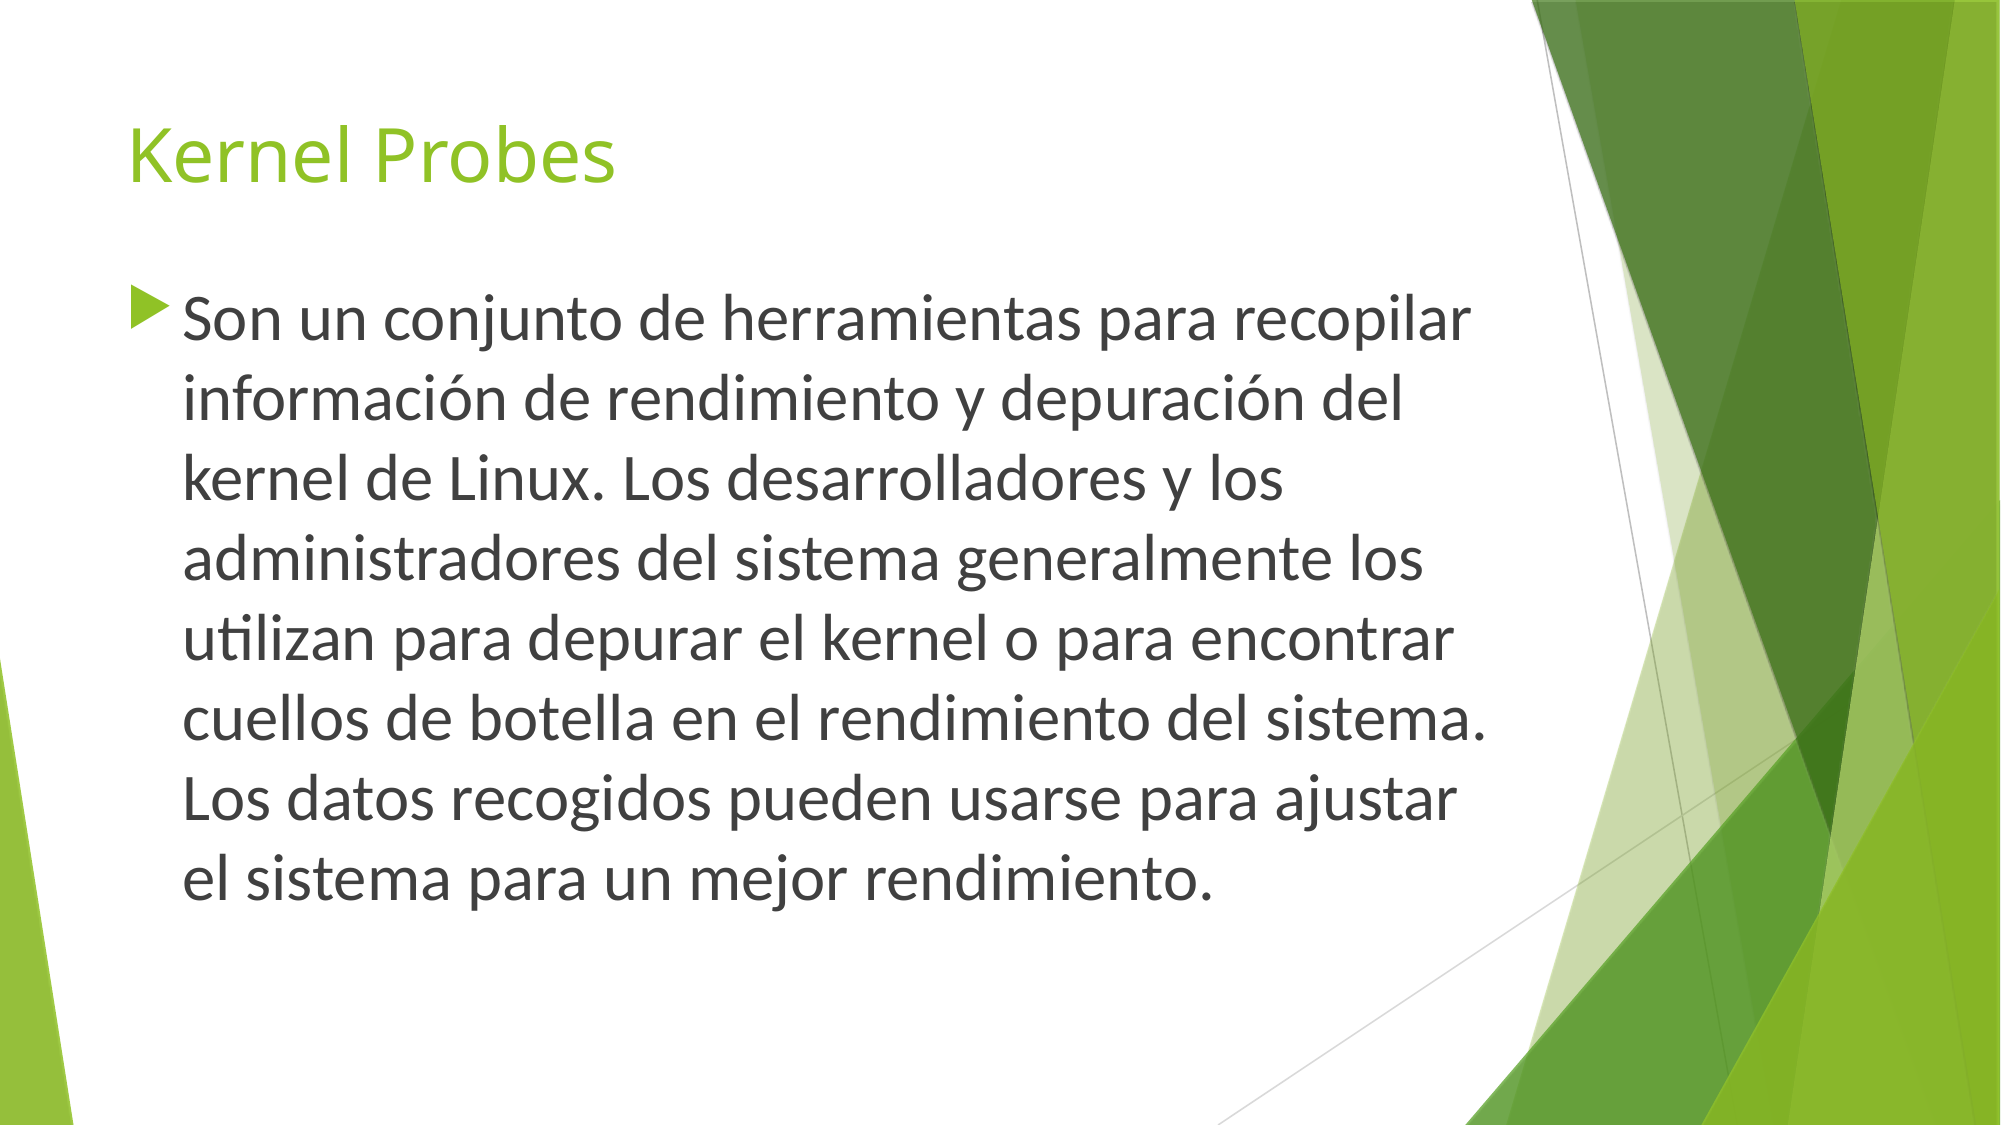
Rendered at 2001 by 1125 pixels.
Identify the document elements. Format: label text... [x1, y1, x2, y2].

title Kernel Probes [111, 99, 1522, 209]
list Son un conjunto de herramientas para recopilar información de rendimiento y depuración del kernel de Linux. Los desarrolladores y los administradores del sistema generalmente los utilizan para depurar el kernel o para encontrar cuellos de botella en el rendimiento del sistema. Los datos recogidos pueden usarse para ajustar el sistema para un mejor rendimiento. [111, 265, 1522, 992]
